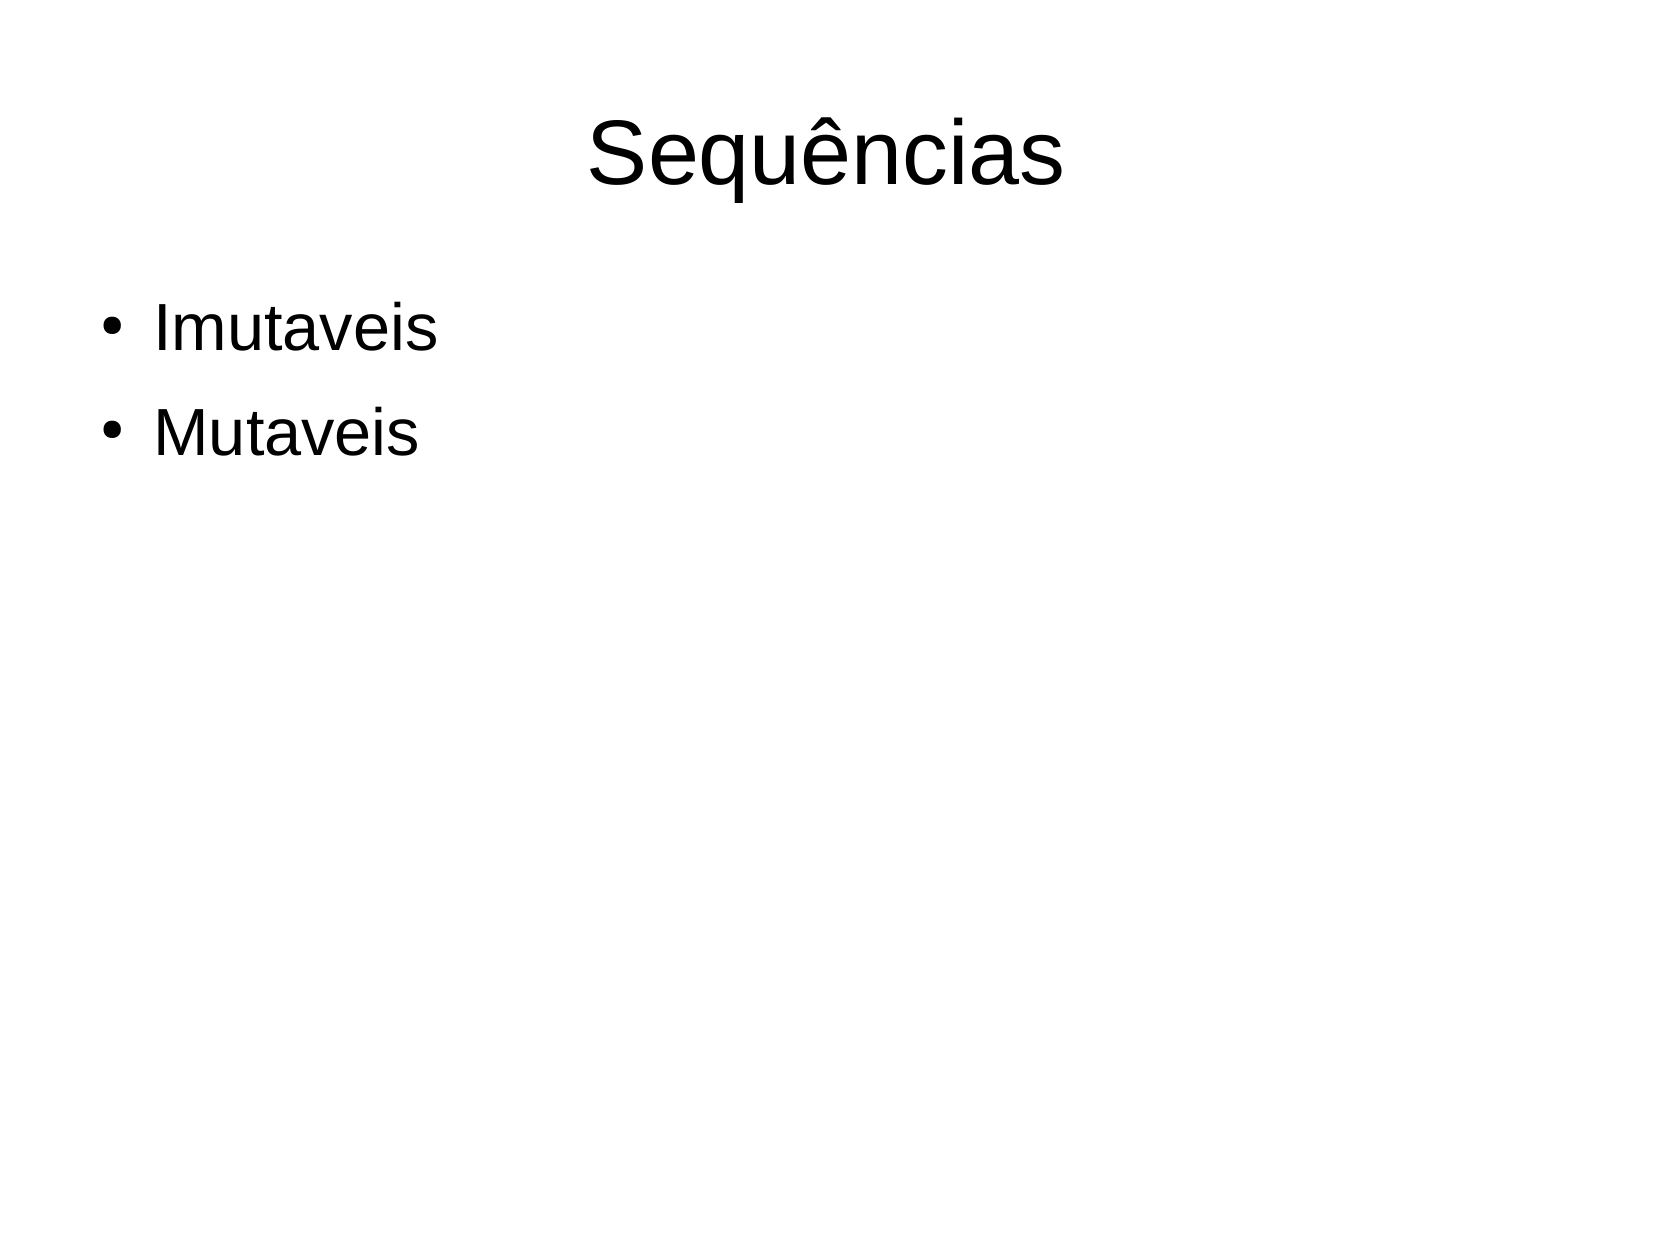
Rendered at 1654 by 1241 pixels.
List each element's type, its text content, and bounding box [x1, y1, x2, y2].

title Sequências [82, 49, 1571, 257]
list Imutaveis Mutaveis [82, 290, 1571, 1010]
